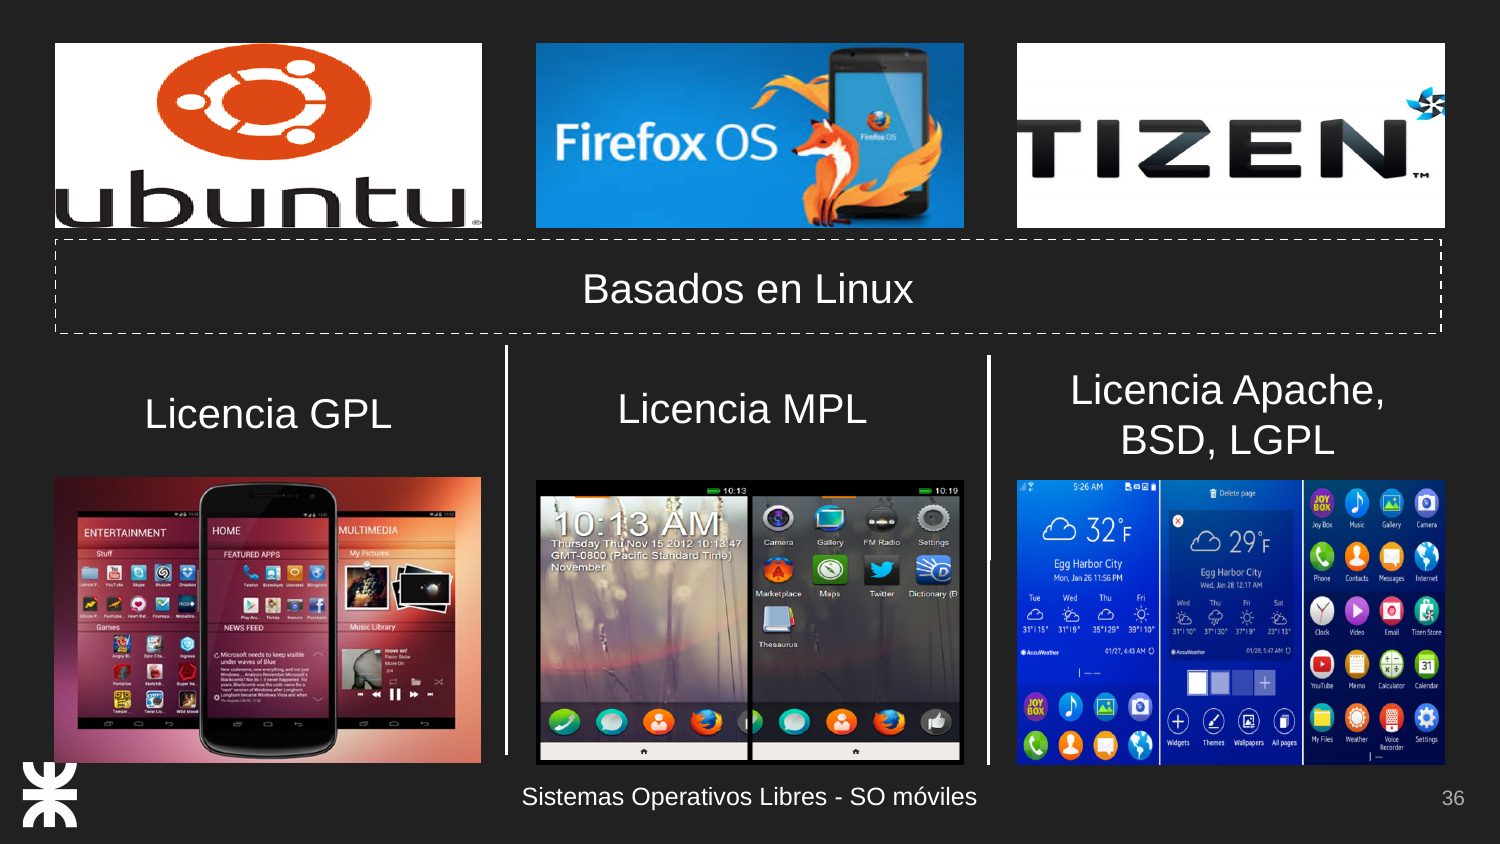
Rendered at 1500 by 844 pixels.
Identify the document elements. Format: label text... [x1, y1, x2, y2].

picture [1017, 480, 1445, 765]
picture [536, 43, 964, 228]
picture [1017, 43, 1445, 228]
picture [536, 480, 964, 765]
text_box Licencia Apache, BSD, LGPL [1014, 346, 1442, 480]
picture [55, 43, 482, 228]
text_box Licencia GPL [55, 344, 482, 478]
text_box Licencia MPL [534, 340, 961, 474]
text_box Basados en Linux [55, 239, 1442, 334]
title Sistemas Operativos Libres - SO móviles [254, 748, 1246, 843]
picture [22, 477, 481, 829]
slide_number <number> [1389, 764, 1480, 830]
